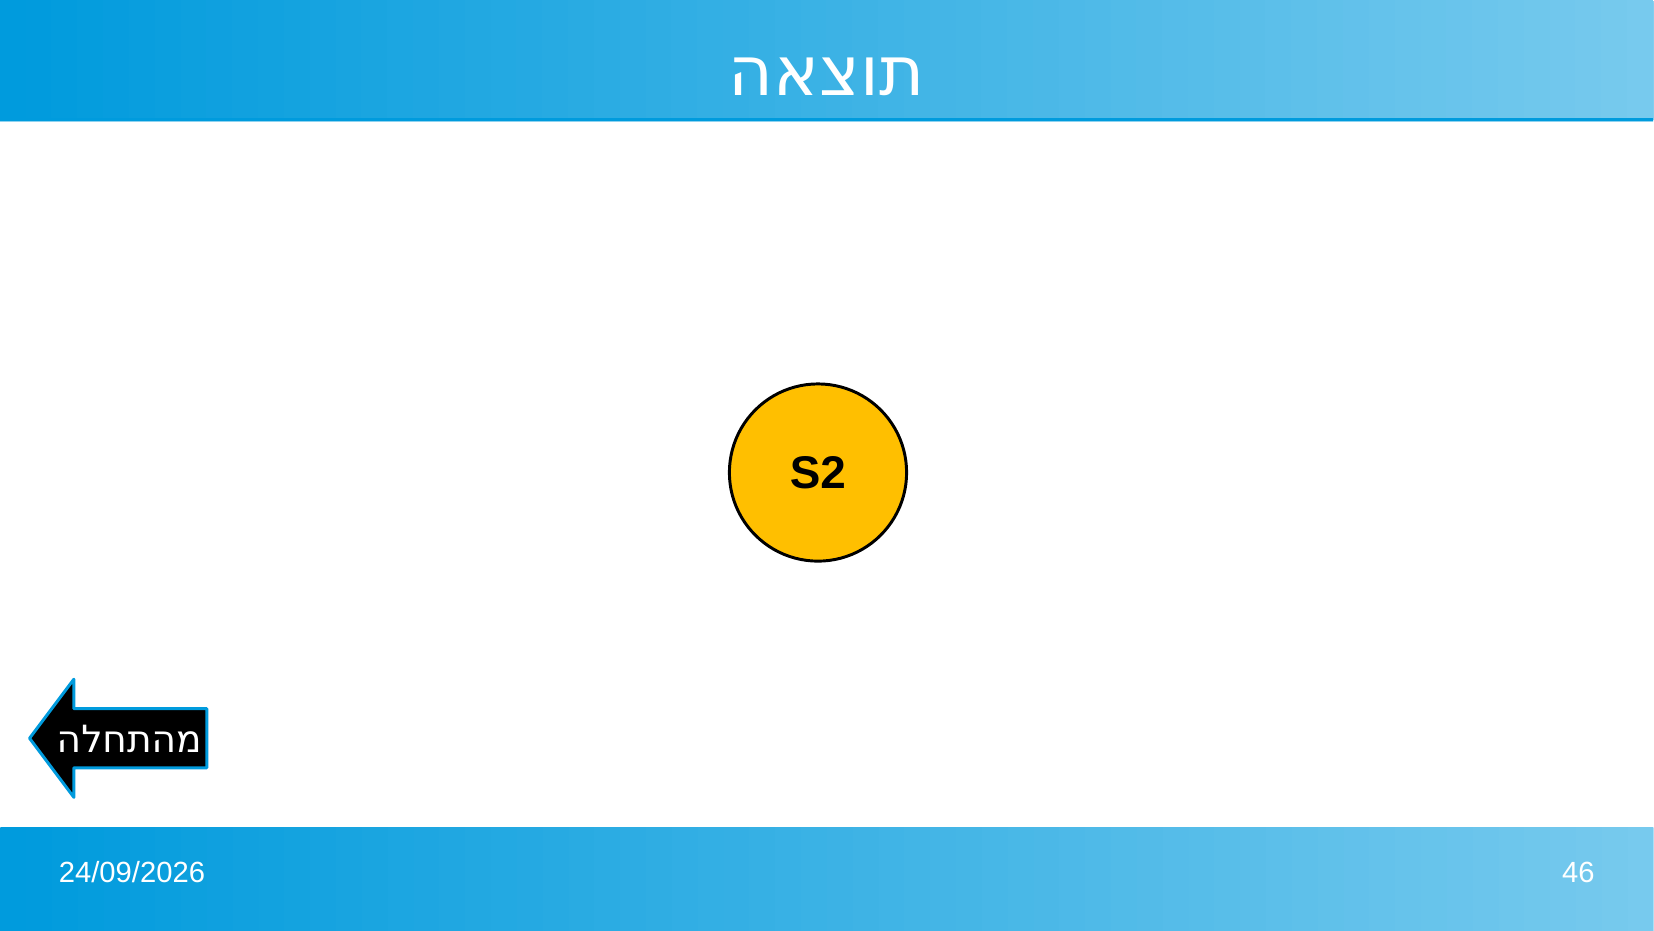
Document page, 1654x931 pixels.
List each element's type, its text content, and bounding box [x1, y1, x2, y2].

text_box S2 [729, 383, 907, 562]
text_box מהתחלה [29, 679, 207, 798]
title תוצאה [59, 21, 1595, 116]
